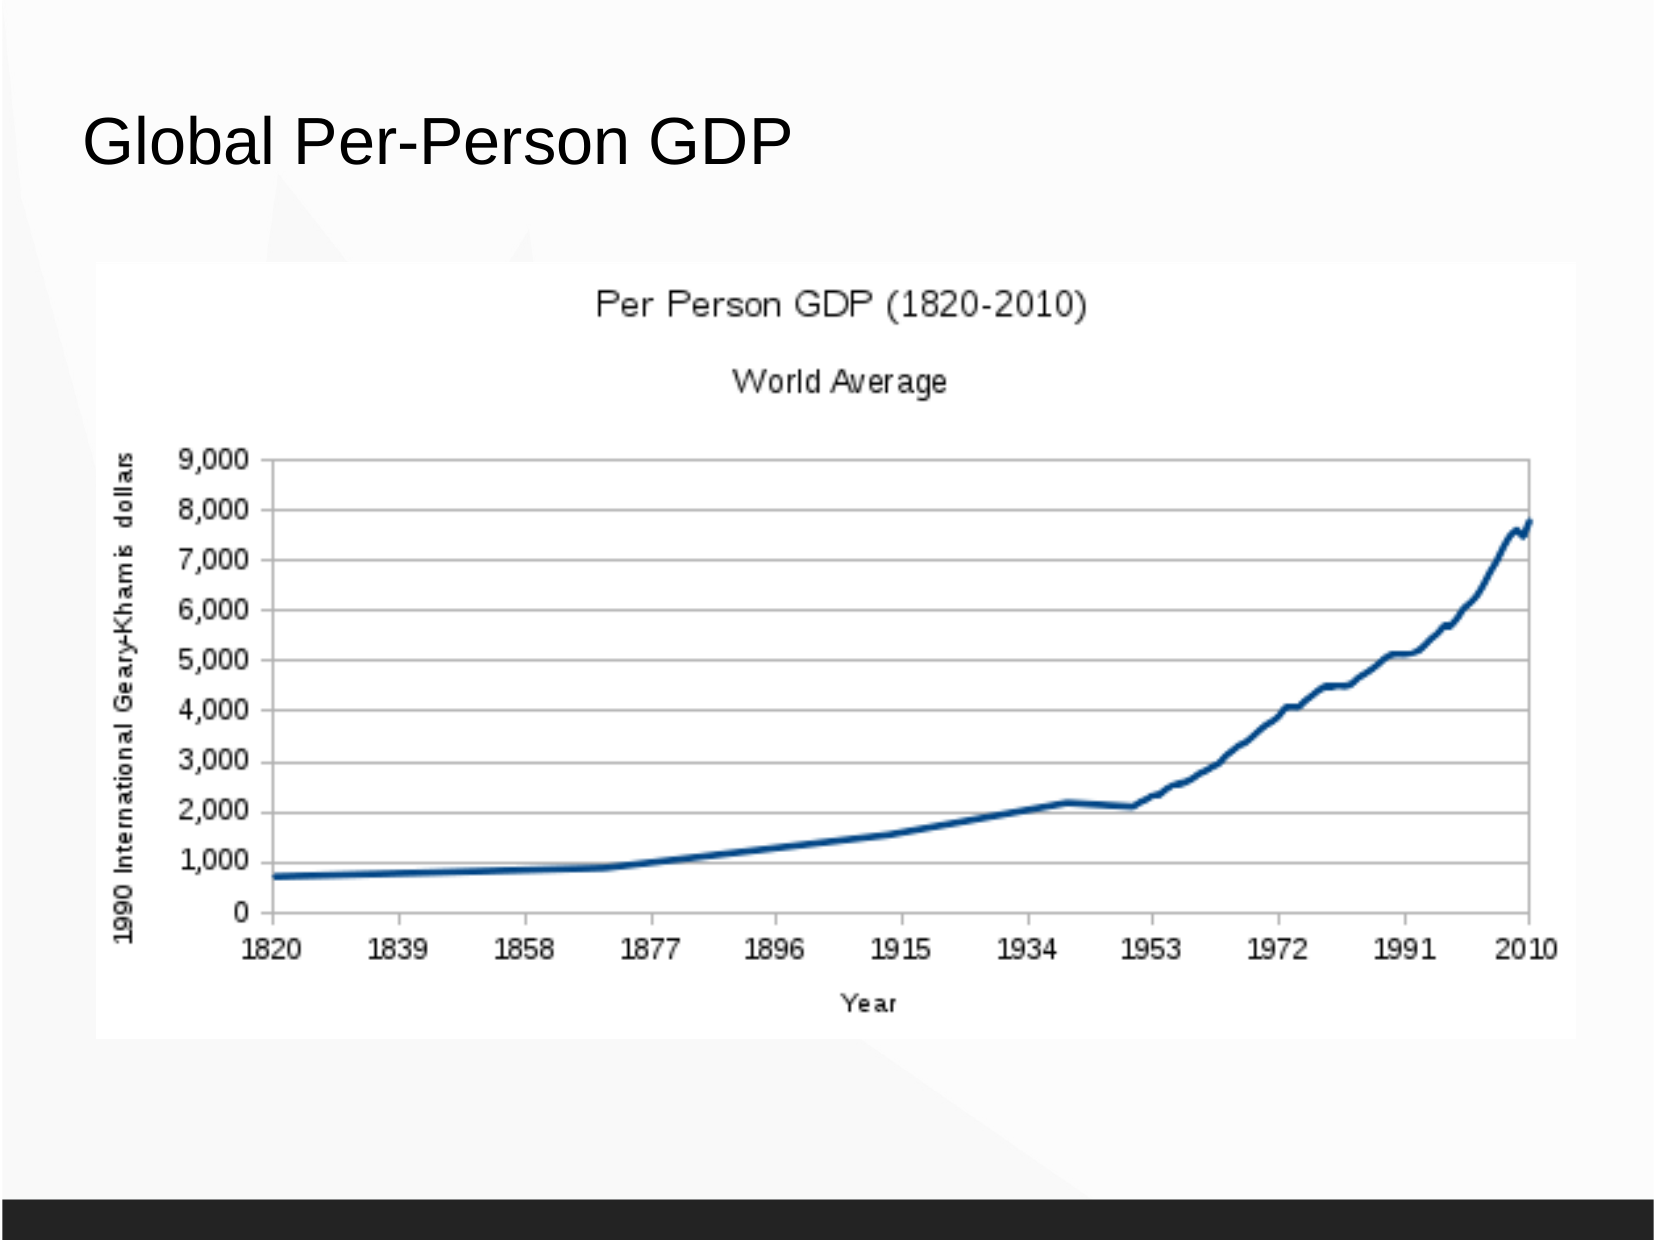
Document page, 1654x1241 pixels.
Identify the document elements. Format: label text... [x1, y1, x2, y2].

title Global Per-Person GDP [82, 45, 1571, 238]
picture [2, 0, 1654, 1241]
